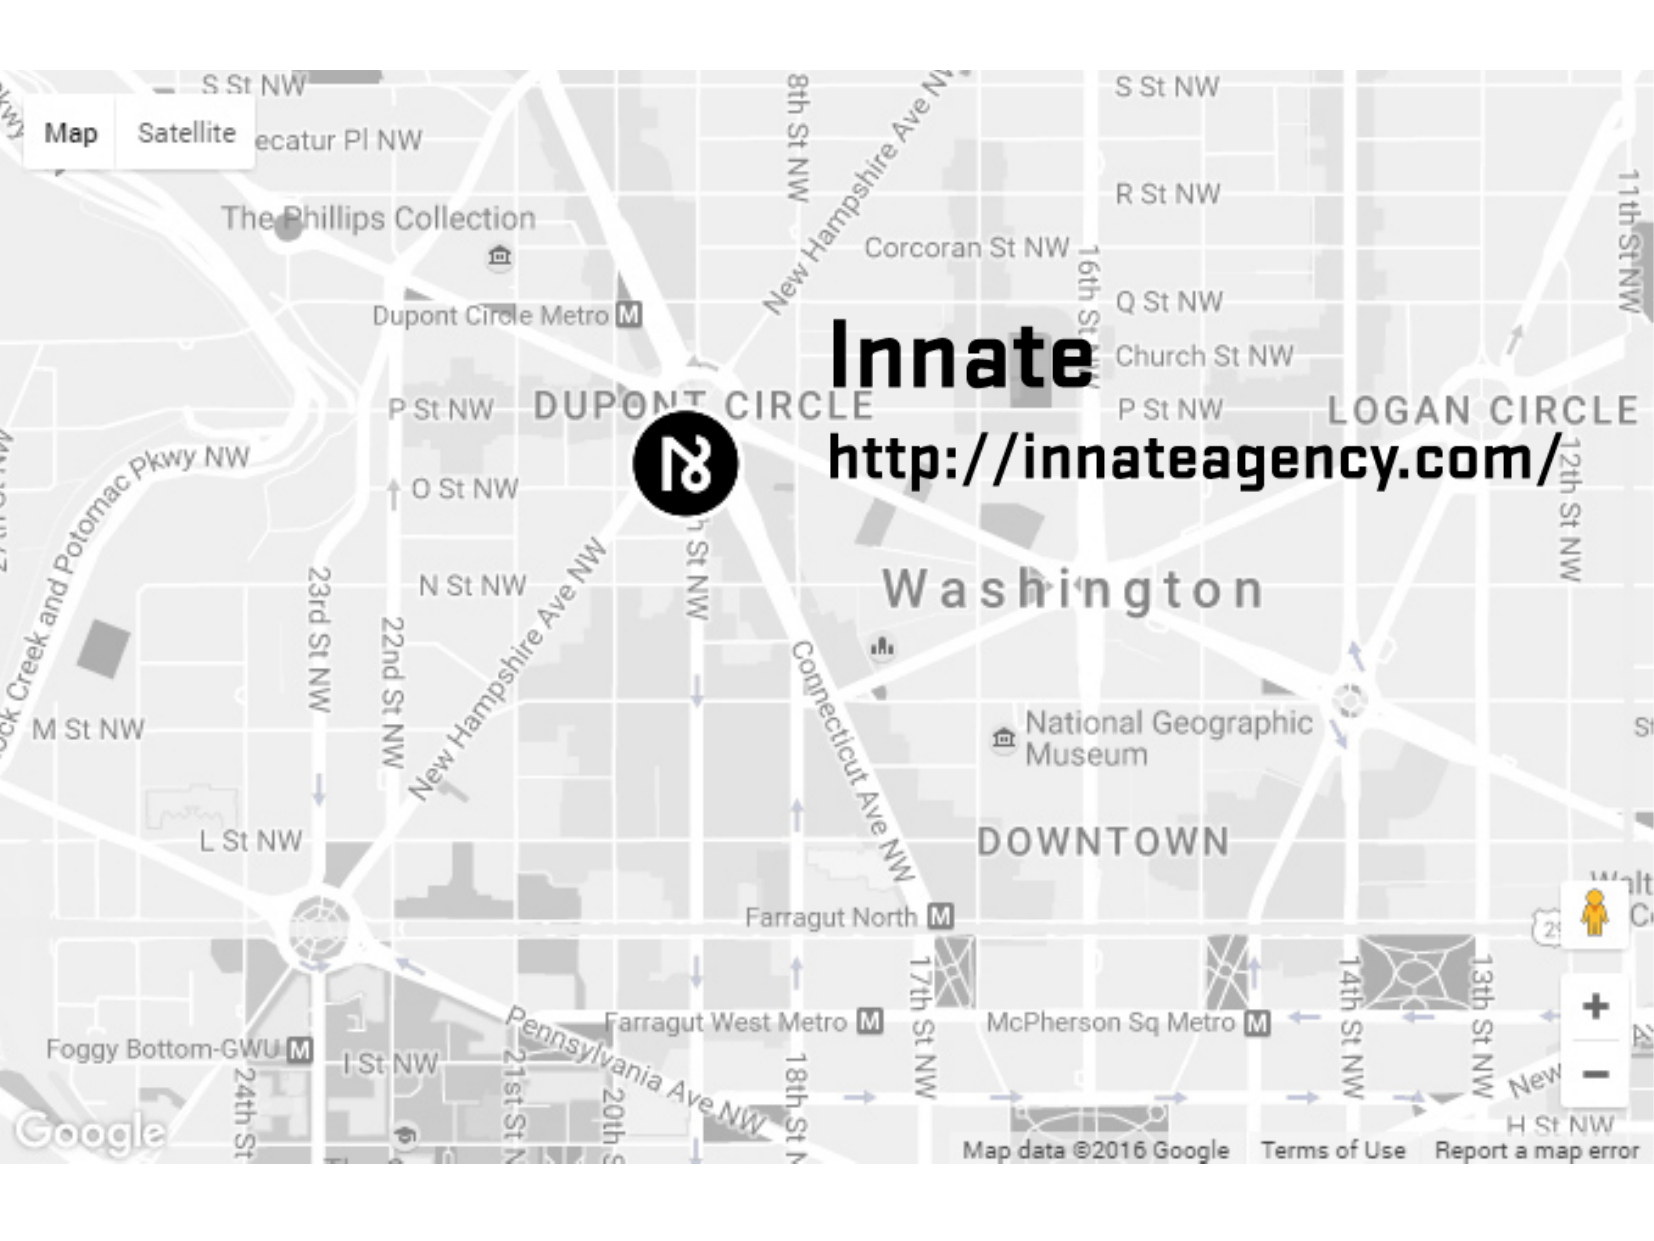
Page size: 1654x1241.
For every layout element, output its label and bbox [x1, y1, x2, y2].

picture [0, 70, 1654, 1164]
